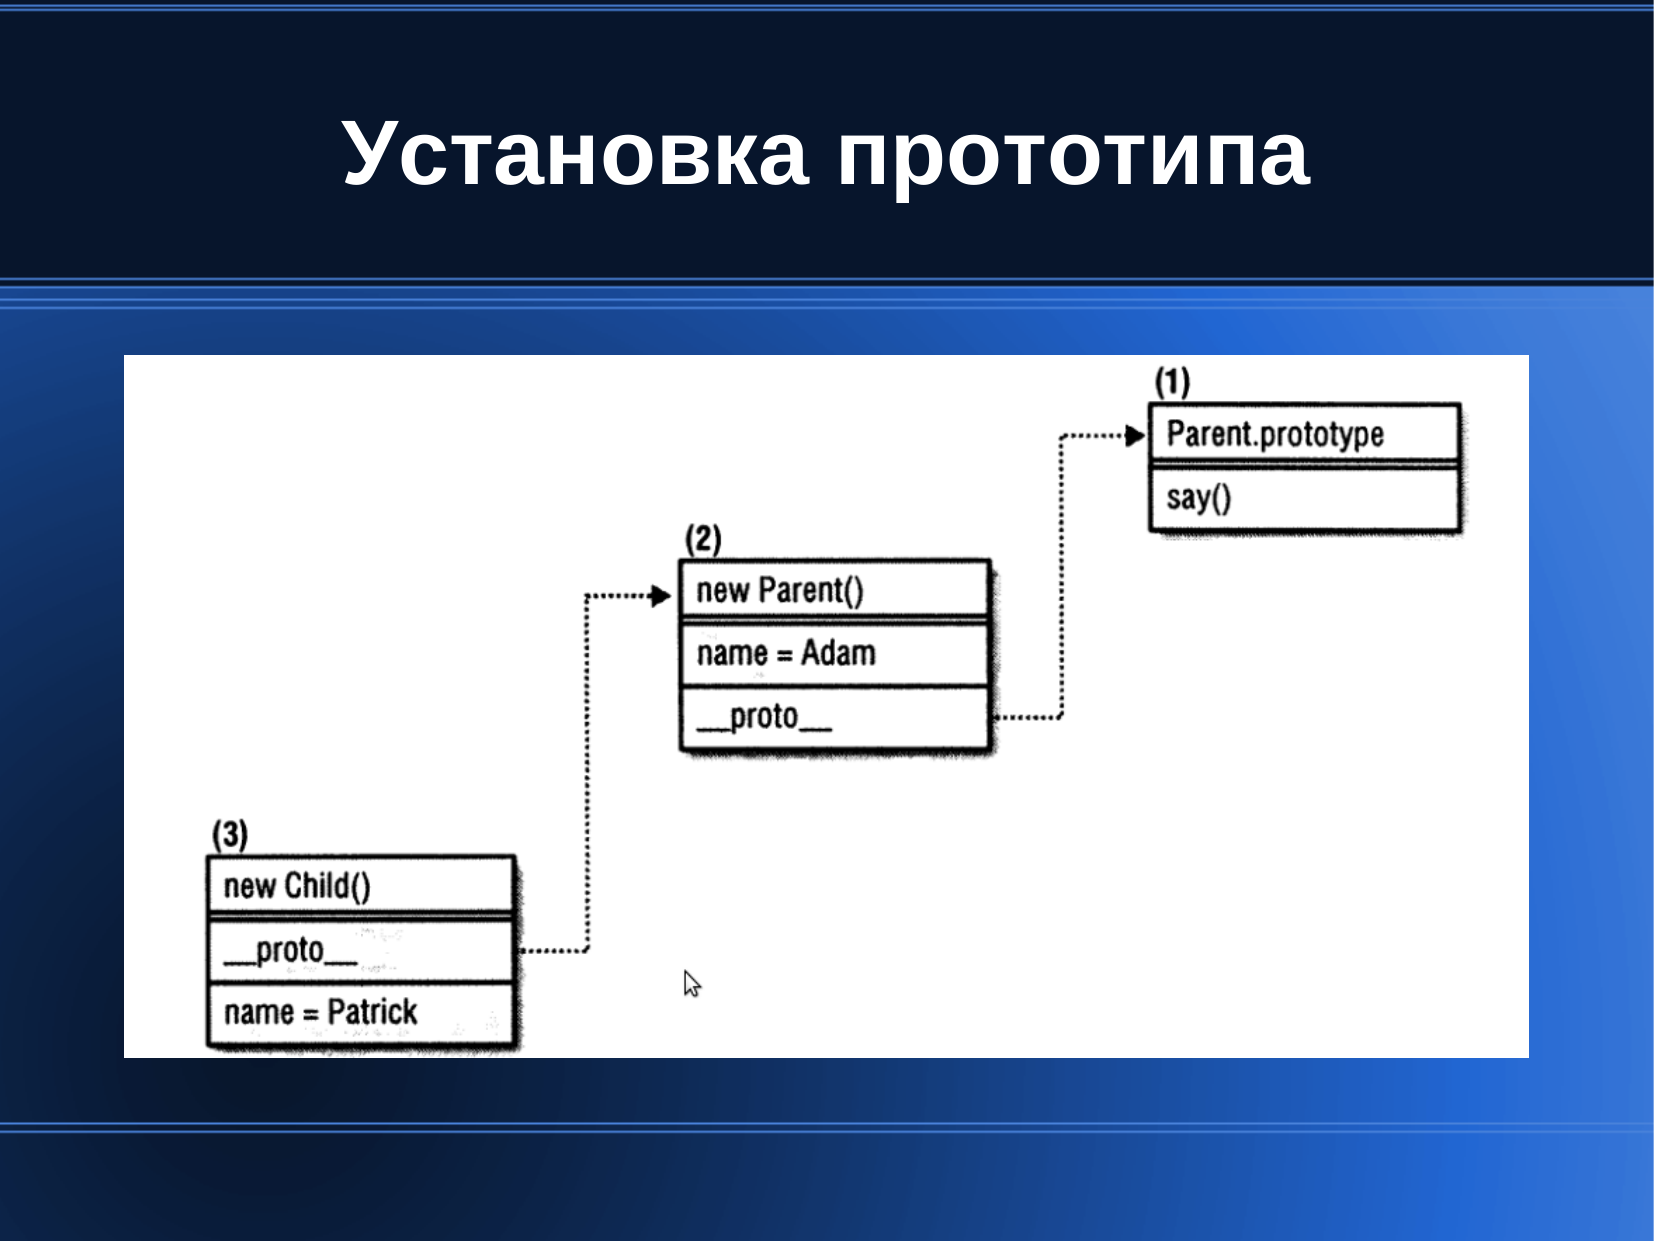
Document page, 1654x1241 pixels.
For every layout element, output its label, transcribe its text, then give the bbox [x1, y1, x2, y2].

title Установка прототипа [82, 49, 1571, 257]
picture [0, 0, 1654, 1241]
